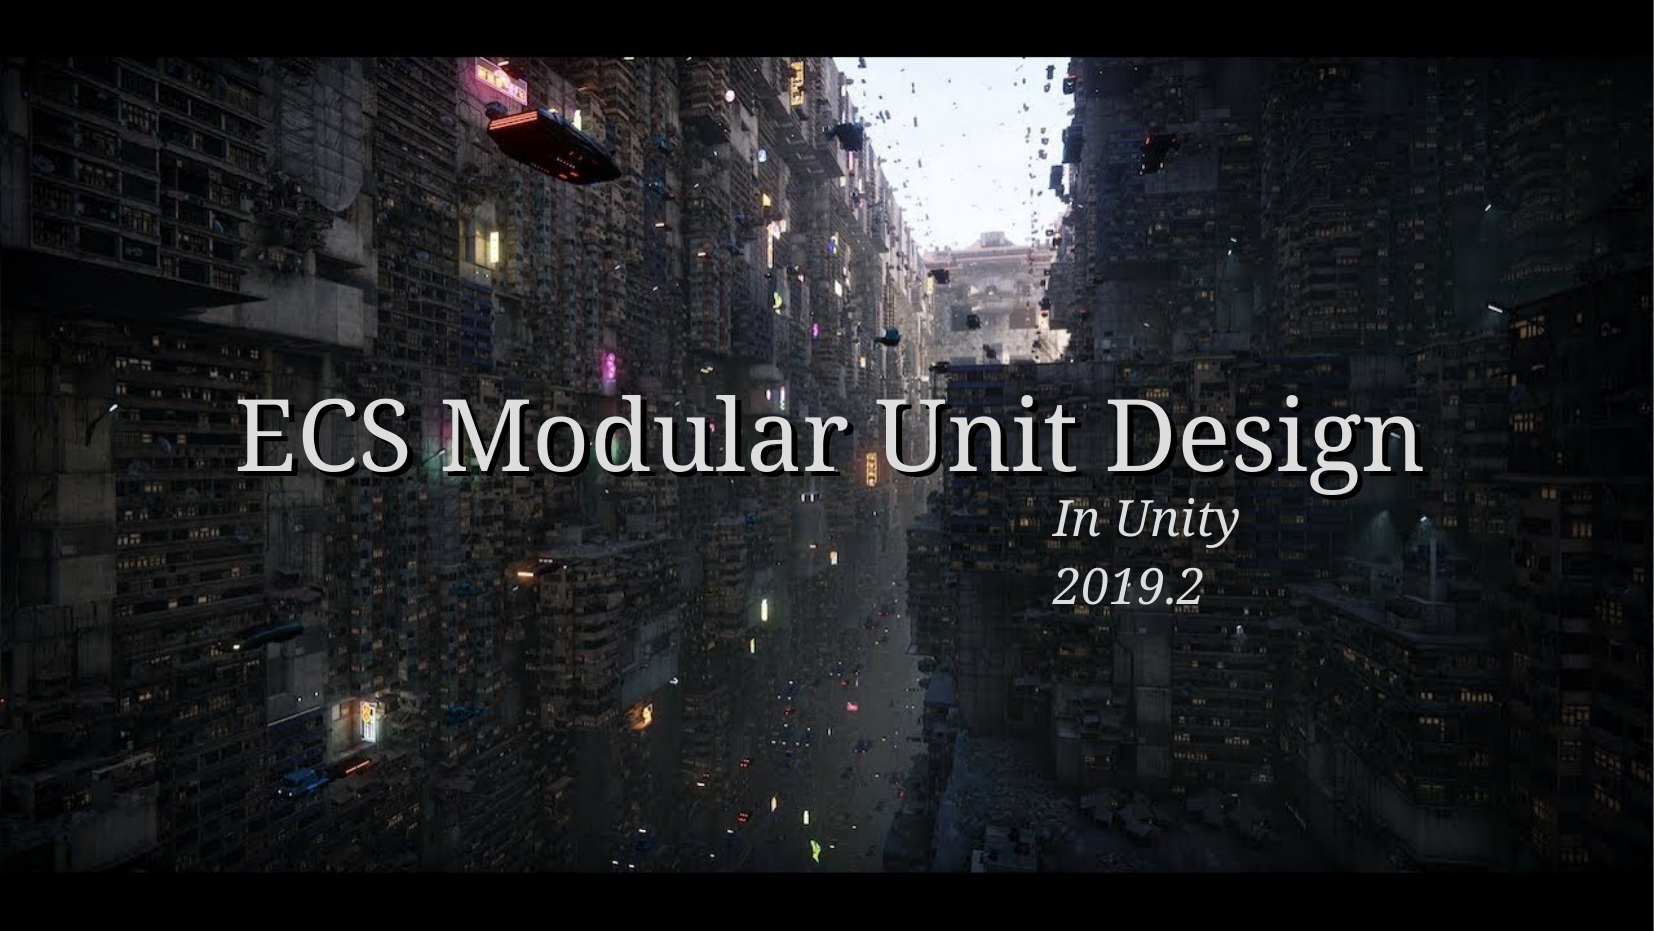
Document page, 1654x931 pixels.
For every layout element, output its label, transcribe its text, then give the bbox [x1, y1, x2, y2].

text_box In Unity 2019.2 [1038, 475, 1396, 541]
picture [0, 0, 1654, 931]
title ECS Modular Unit Design [86, 354, 1576, 511]
